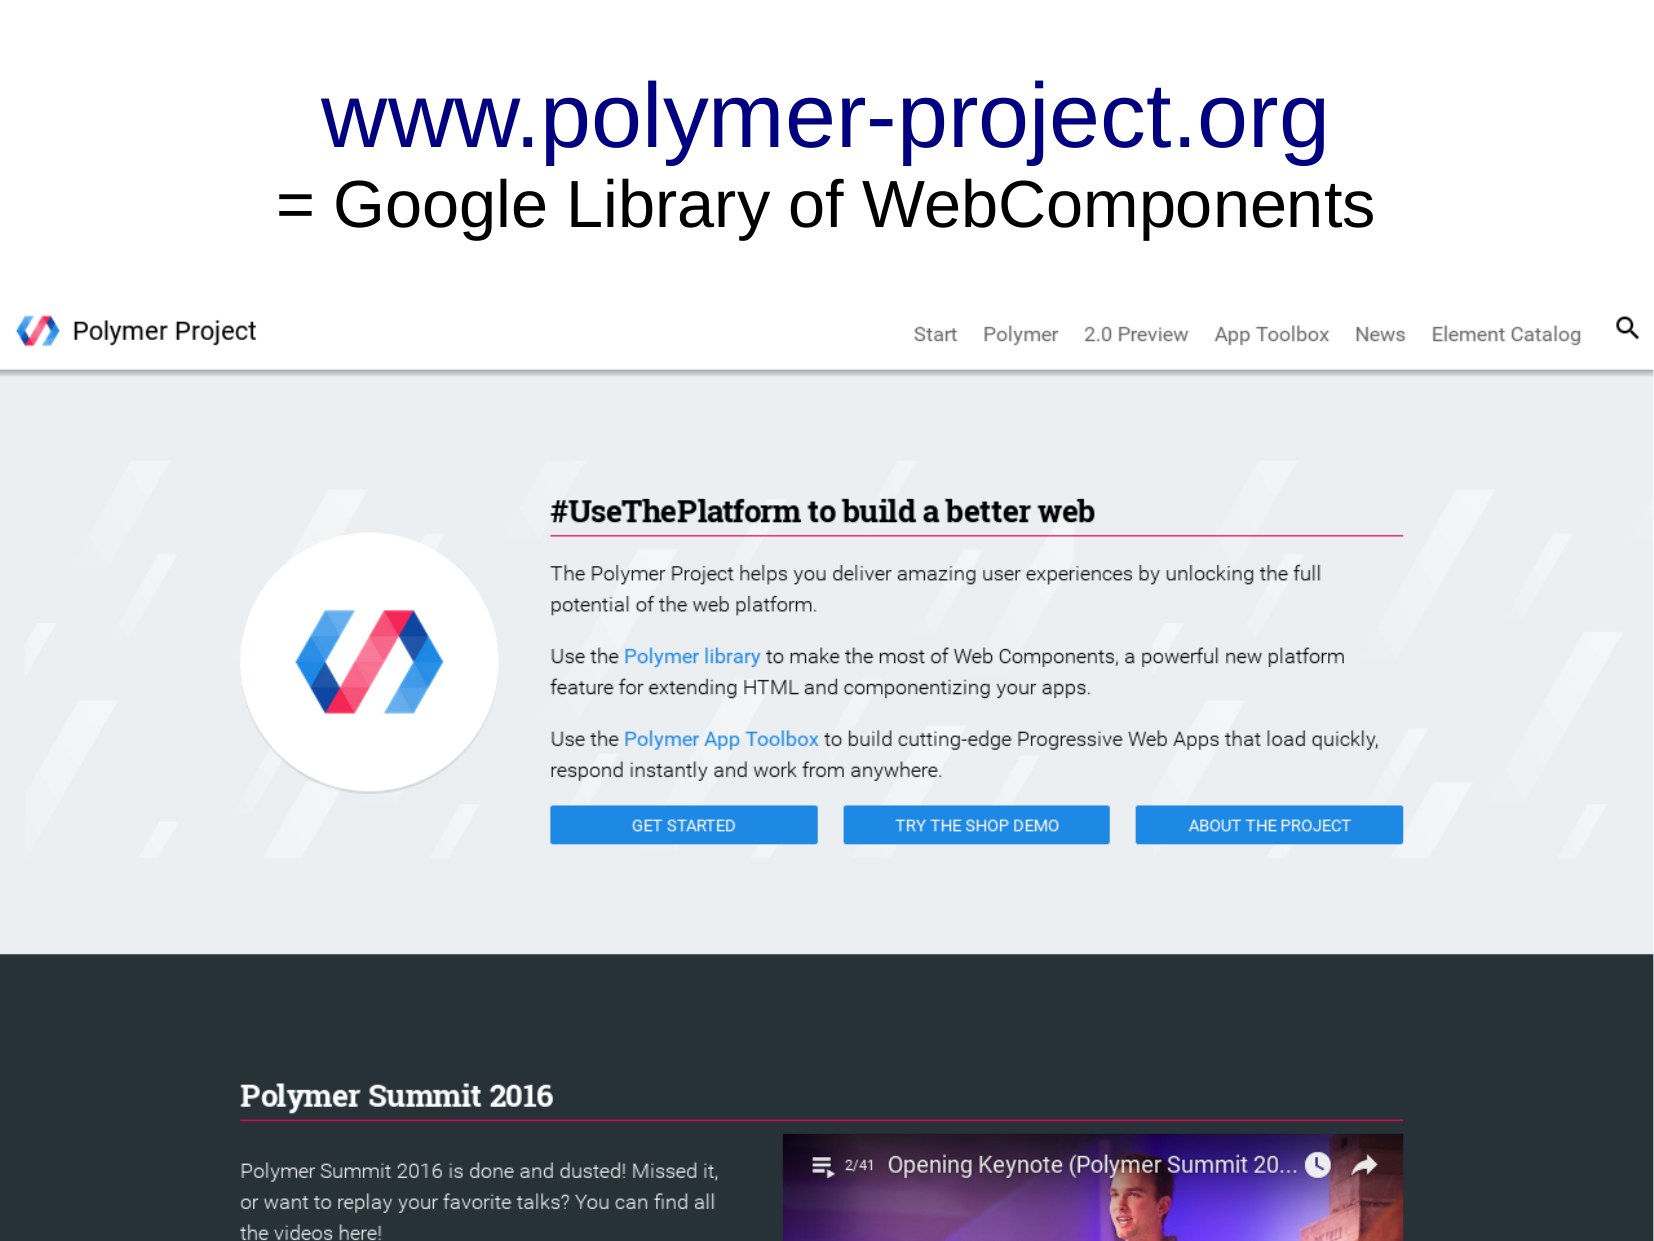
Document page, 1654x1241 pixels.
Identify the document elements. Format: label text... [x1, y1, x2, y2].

picture [0, 287, 1654, 1241]
title www.polymer-project.org = Google Library of WebComponents [82, 49, 1571, 257]
